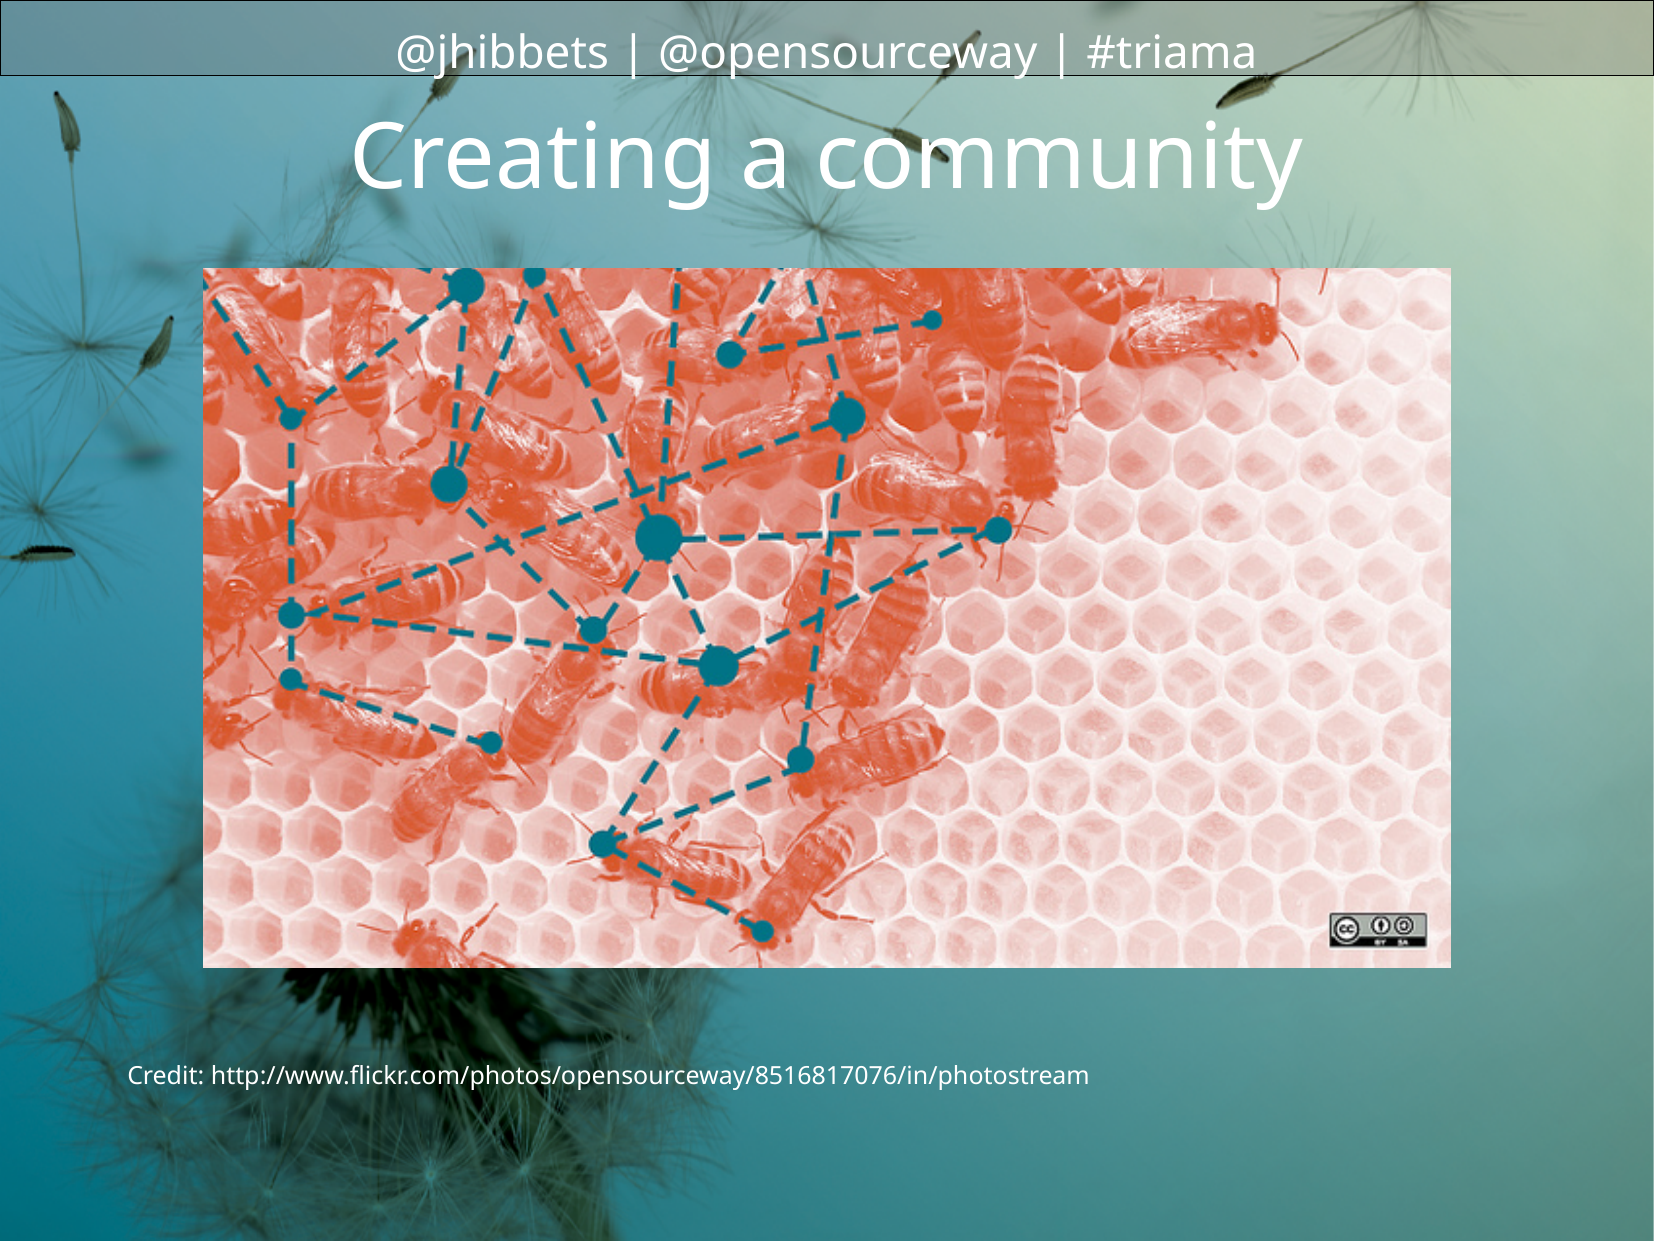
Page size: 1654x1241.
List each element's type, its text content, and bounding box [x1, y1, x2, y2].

picture [0, 76, 1654, 1241]
text_box Credit: http://www.flickr.com/photos/opensourceway/8516817076/in/photostream [112, 1050, 1103, 1090]
title Creating a community [82, 49, 1571, 257]
